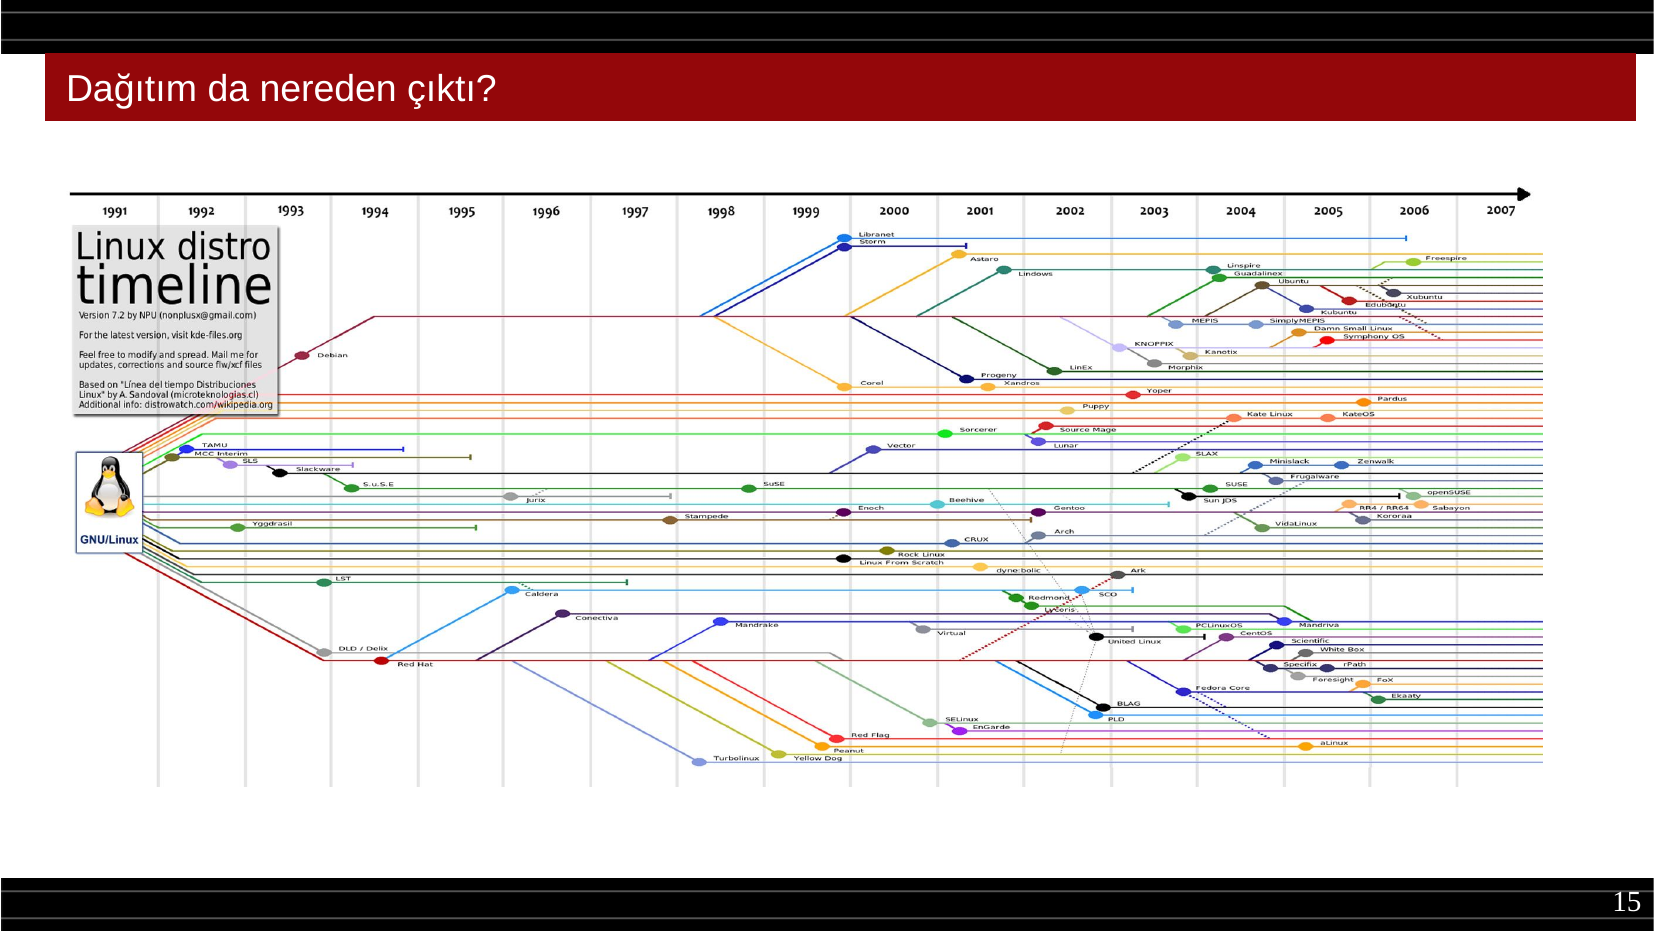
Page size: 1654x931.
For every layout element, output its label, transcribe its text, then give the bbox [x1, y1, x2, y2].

picture [42, 186, 1543, 787]
picture [1, 878, 1654, 931]
picture [1, 0, 1654, 54]
text_box Dağıtım da nereden çıktı? [51, 60, 1312, 117]
